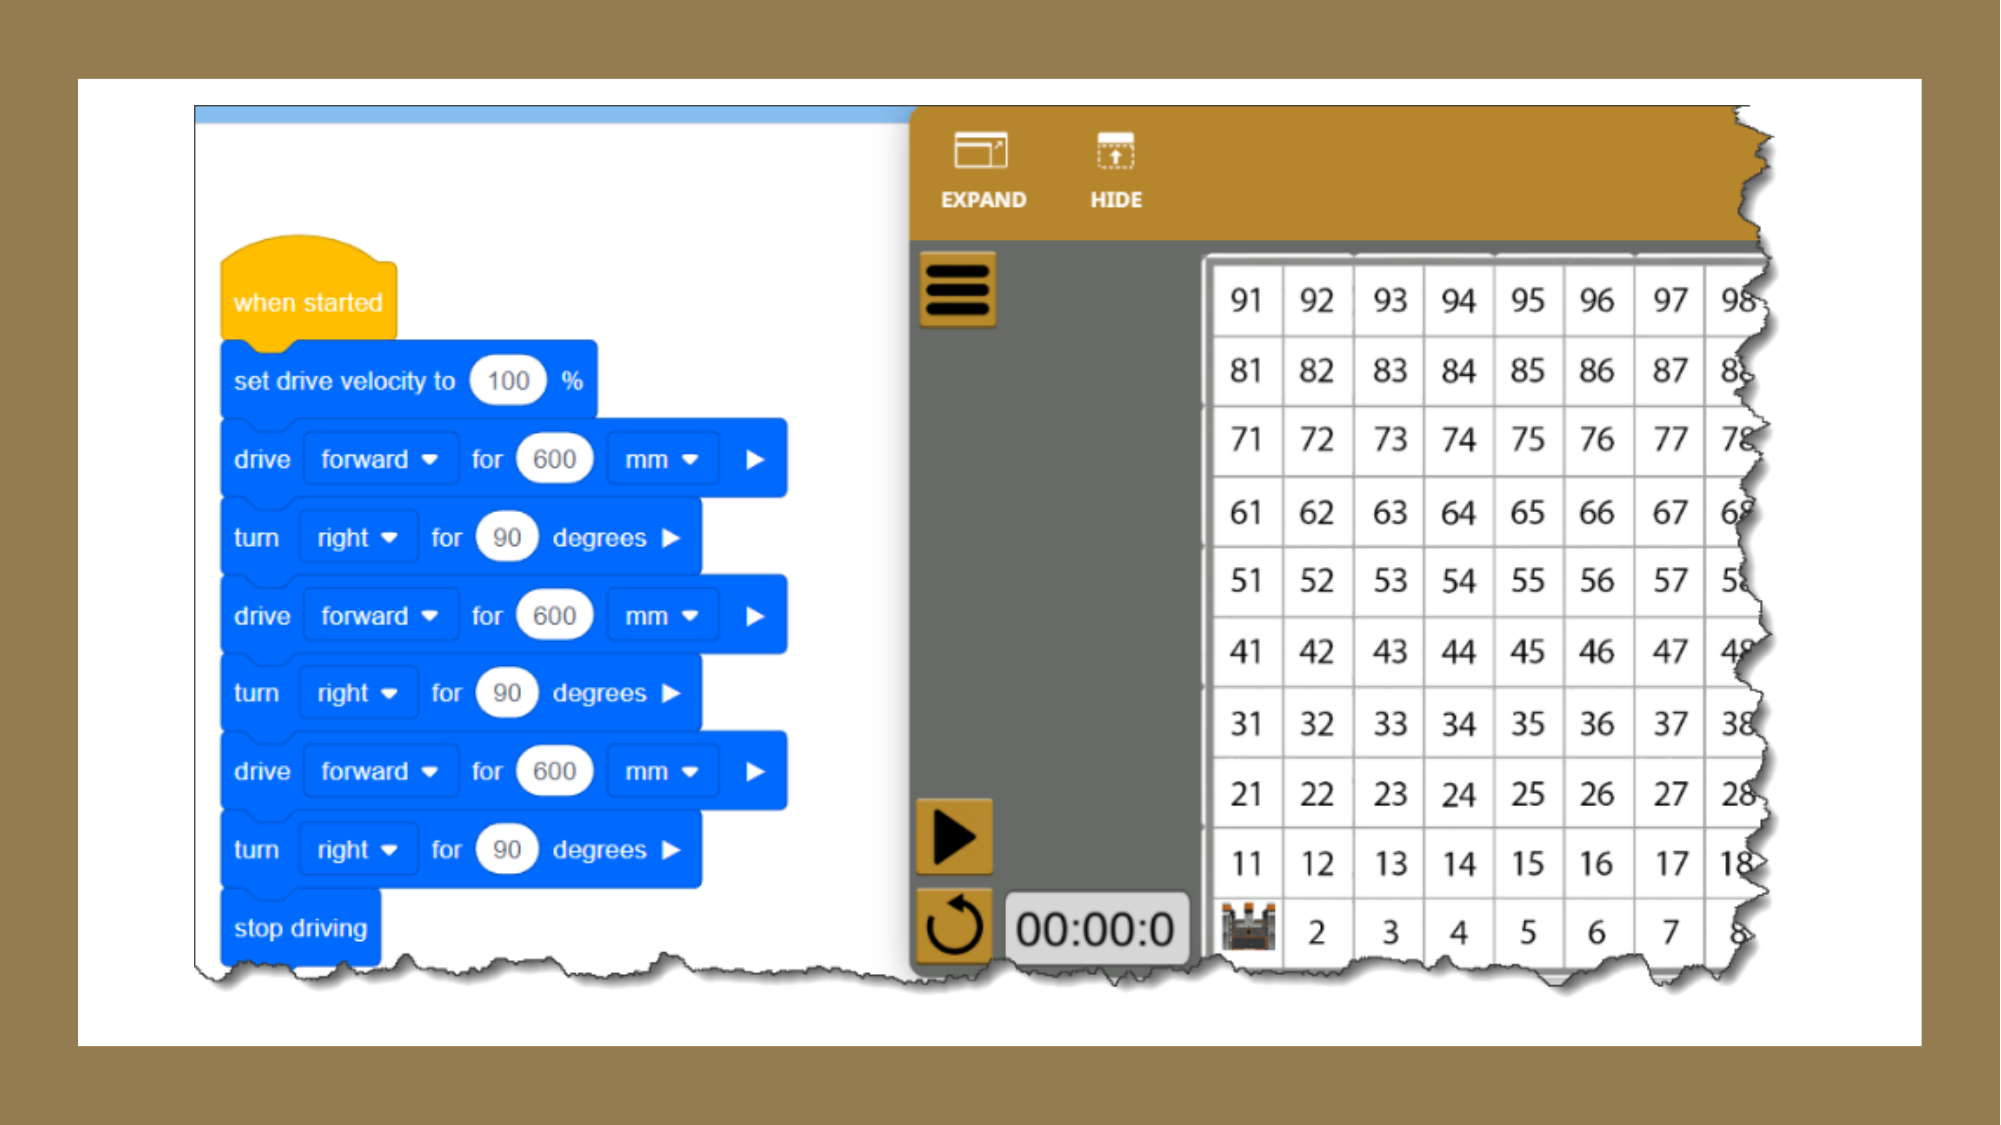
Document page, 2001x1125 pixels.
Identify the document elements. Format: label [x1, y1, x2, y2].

picture [194, 105, 1806, 1020]
text_box [0, 0, 2000, 1125]
